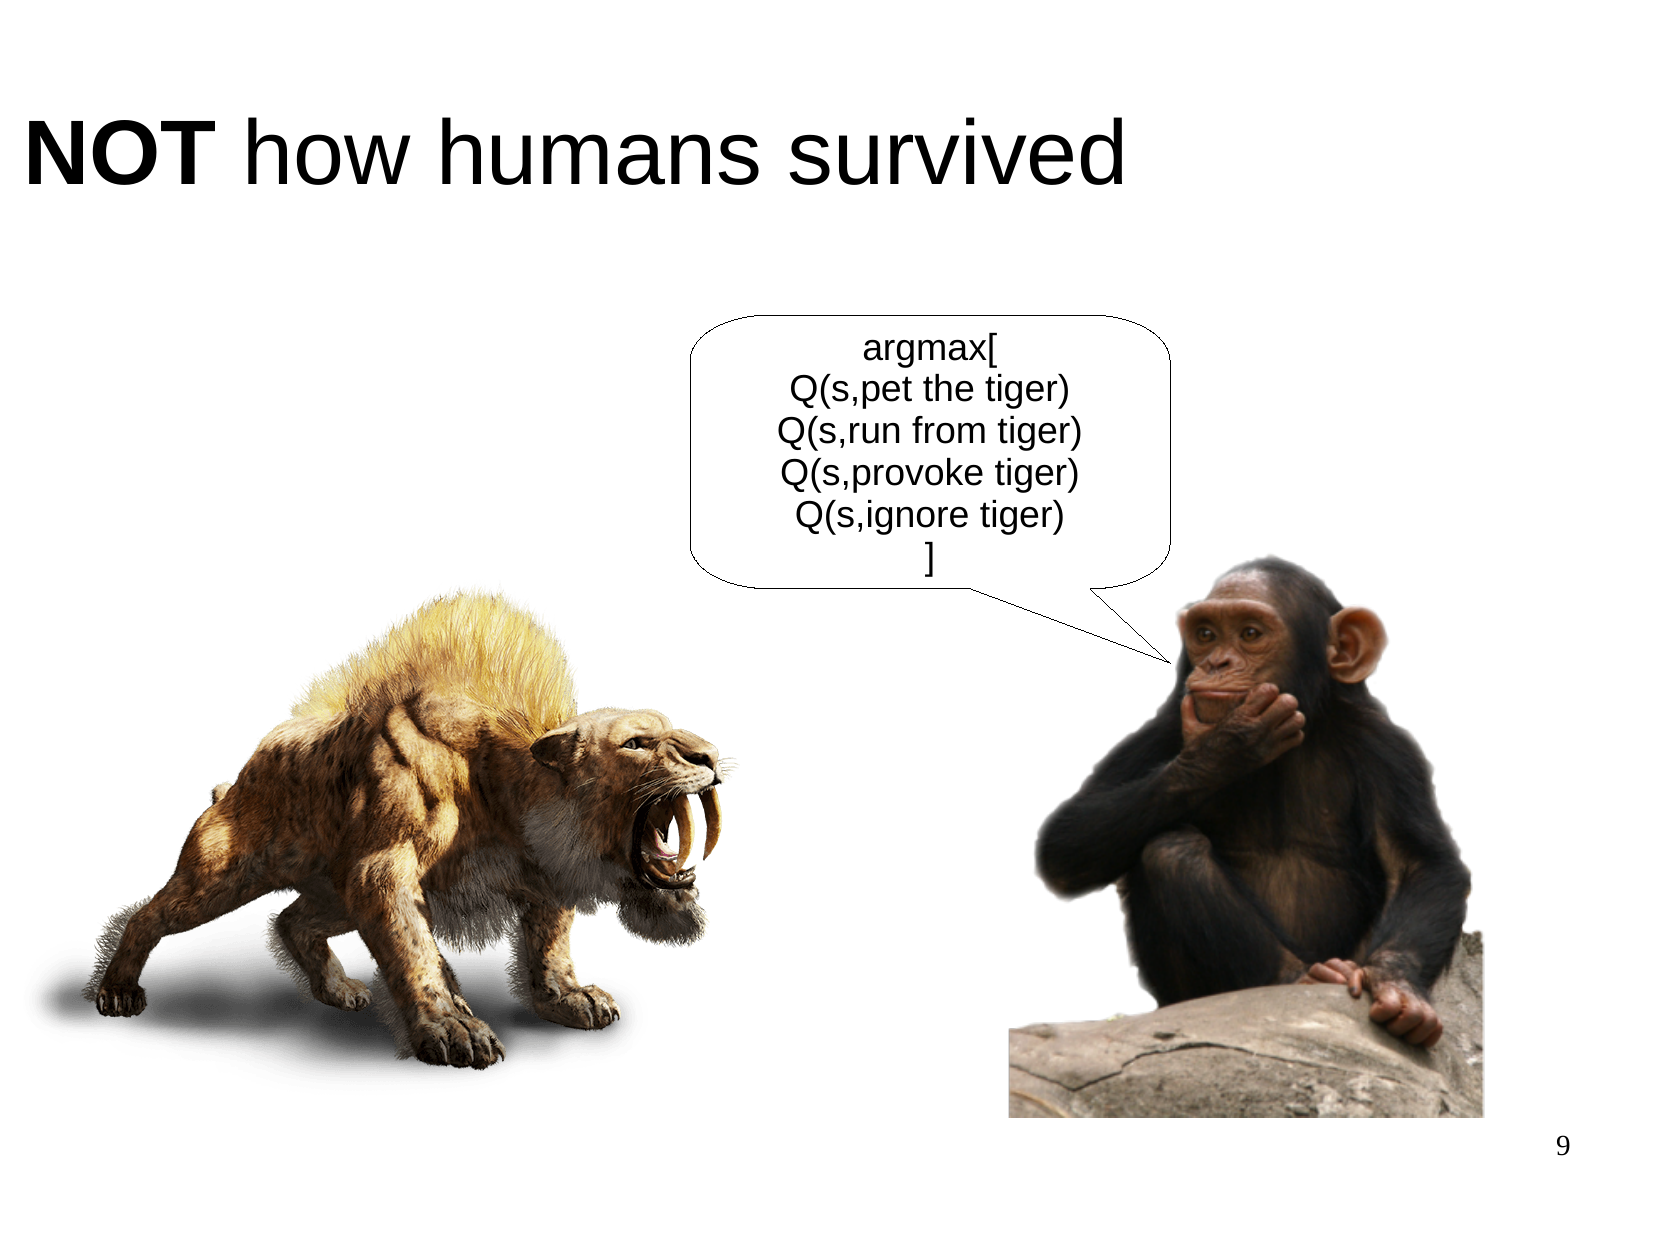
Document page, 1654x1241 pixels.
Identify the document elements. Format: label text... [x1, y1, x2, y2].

title NOT how humans survived [23, 49, 1512, 257]
picture [23, 579, 740, 1096]
picture [1001, 536, 1503, 1118]
text_box argmax[ Q(s,pet the tiger) Q(s,run from tiger) Q(s,provoke tiger) Q(s,ignore tiger) ] [690, 315, 1171, 601]
